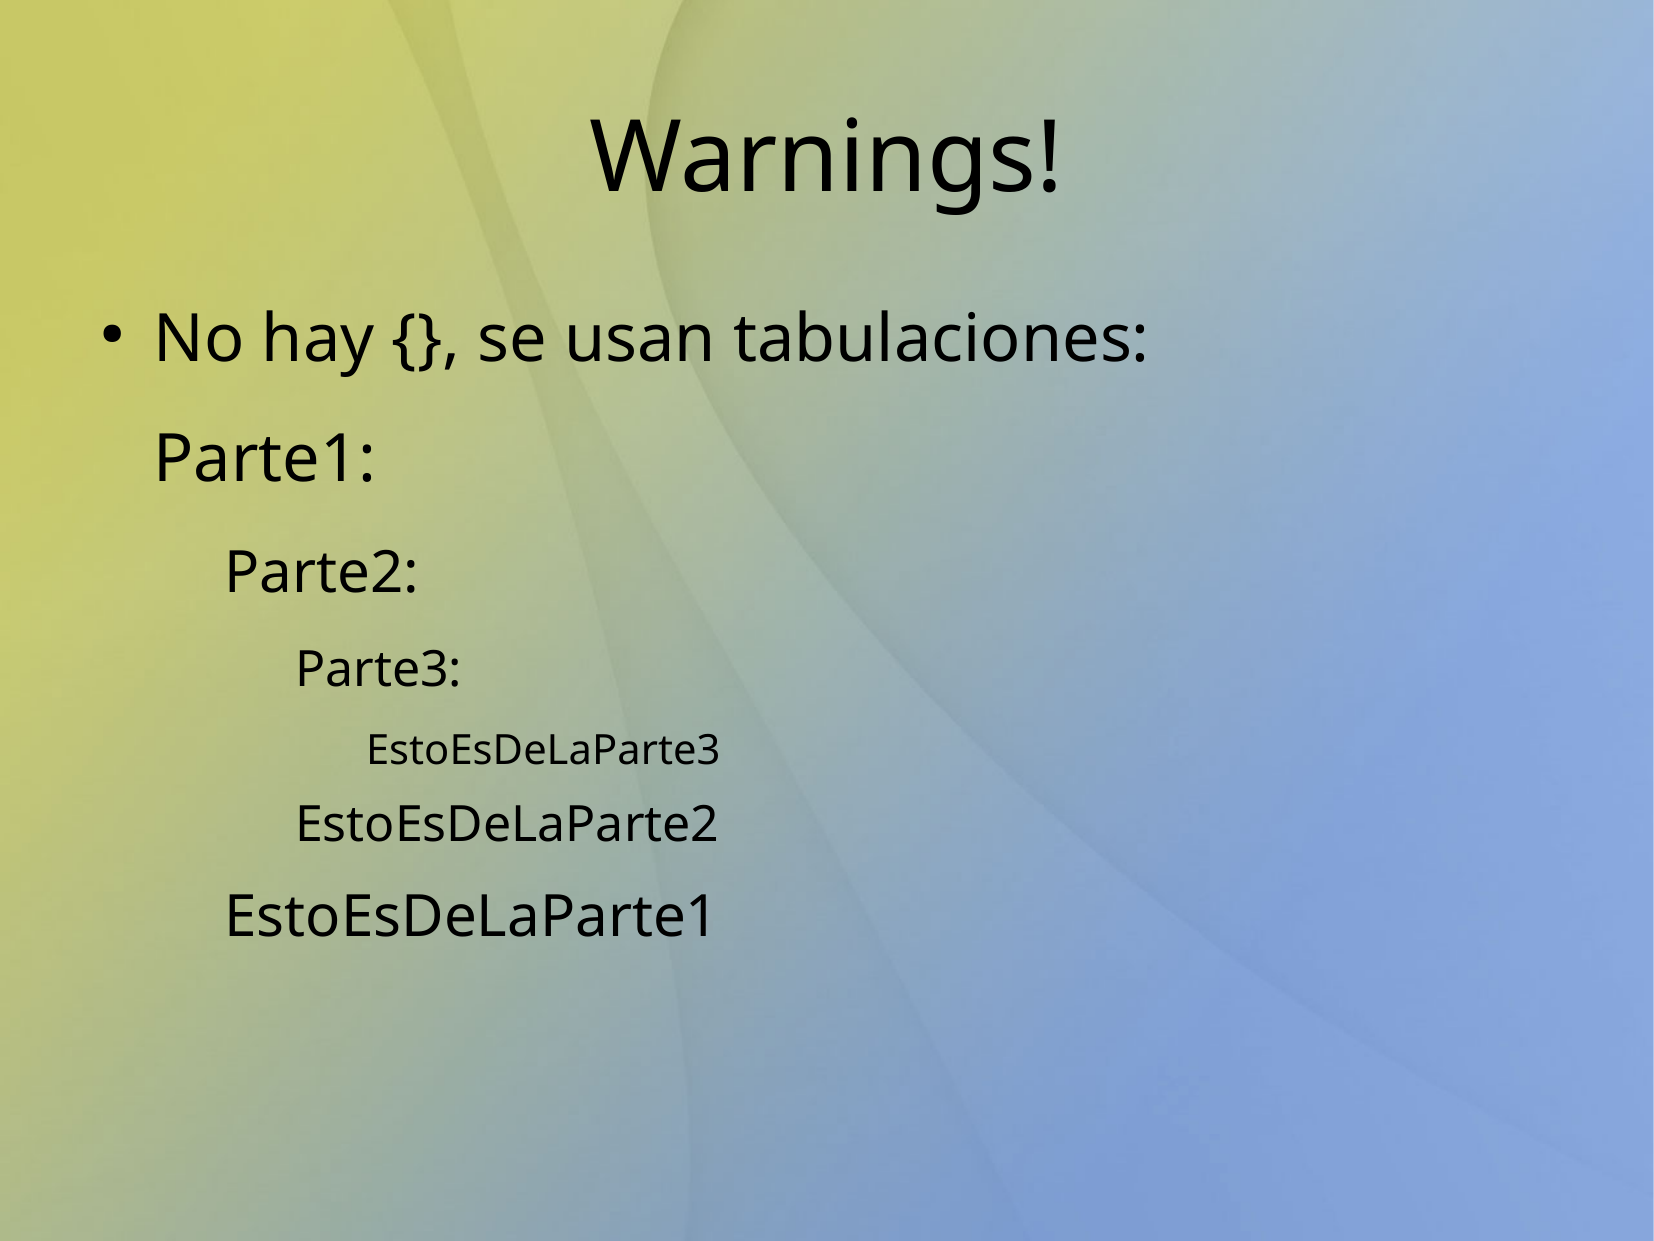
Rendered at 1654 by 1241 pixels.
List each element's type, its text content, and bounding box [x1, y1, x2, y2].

list No hay {}, se usan tabulaciones: Parte1: Parte2: Parte3: EstoEsDeLaParte3 EstoEsDeLaParte2 EstoEsDeLaParte1 [82, 290, 1571, 1010]
picture [0, 0, 1654, 1241]
title Warnings! [82, 49, 1571, 257]
